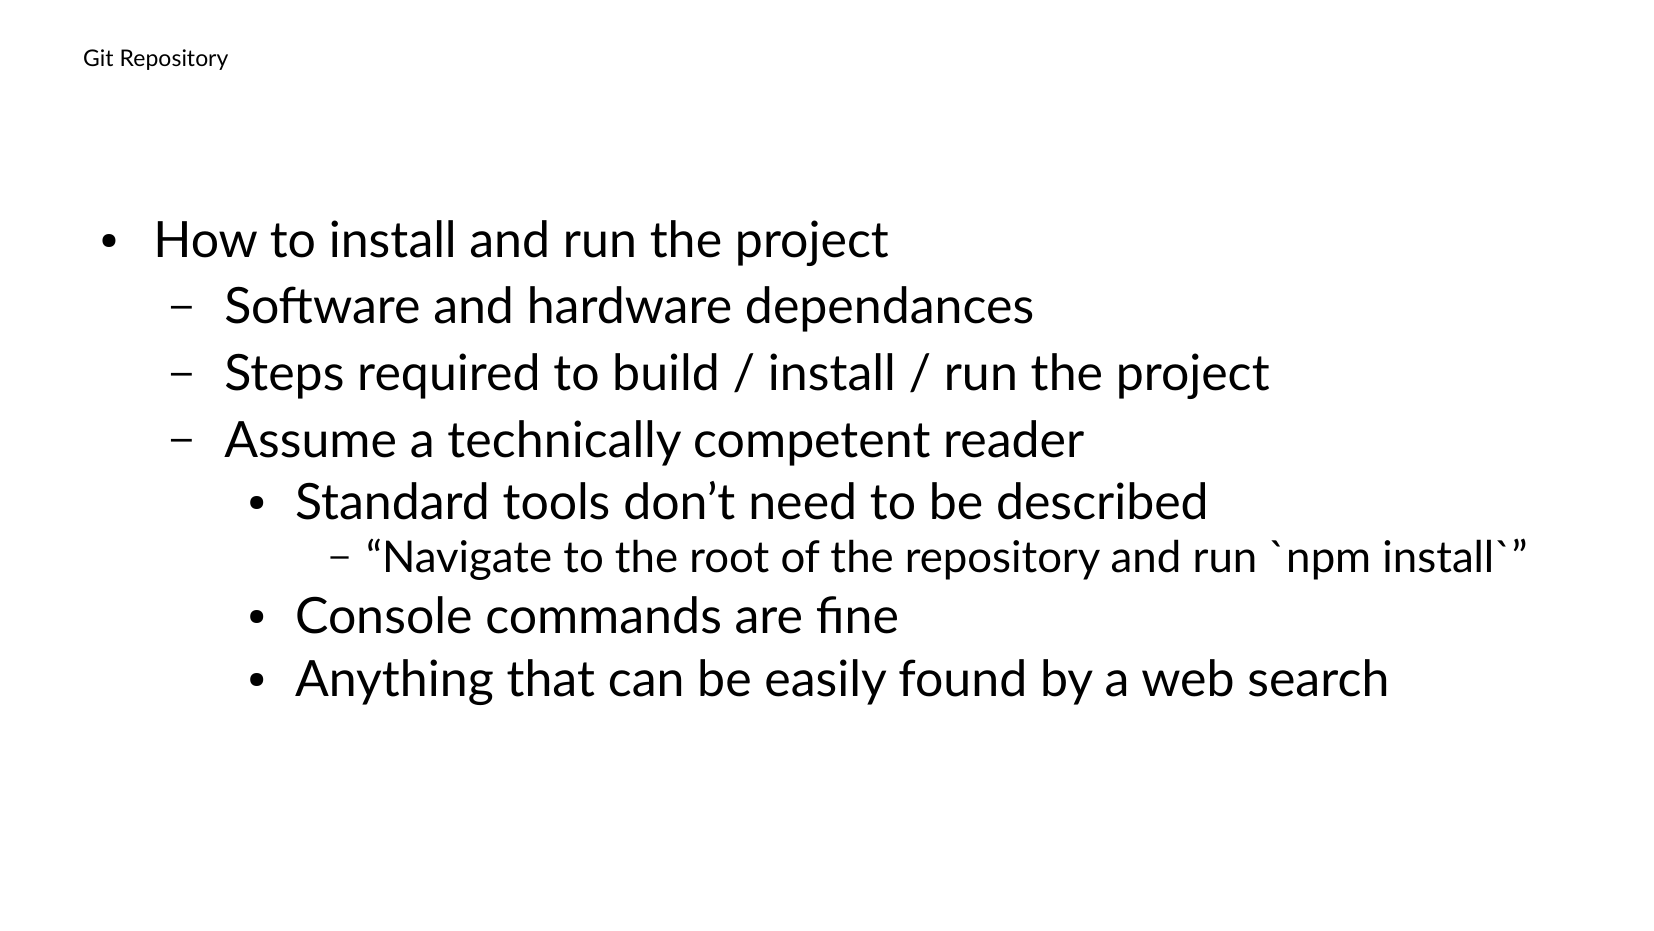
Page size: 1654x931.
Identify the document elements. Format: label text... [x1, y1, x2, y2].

list How to install and run the project Software and hardware dependances Steps required to build / install / run the project Assume a technically competent reader Standard tools don’t need to be described “Navigate to the root of the repository and run `npm install`” Console commands are fine Anything that can be easily found by a web search [82, 217, 1571, 839]
title Git Repository [83, 0, 1571, 119]
